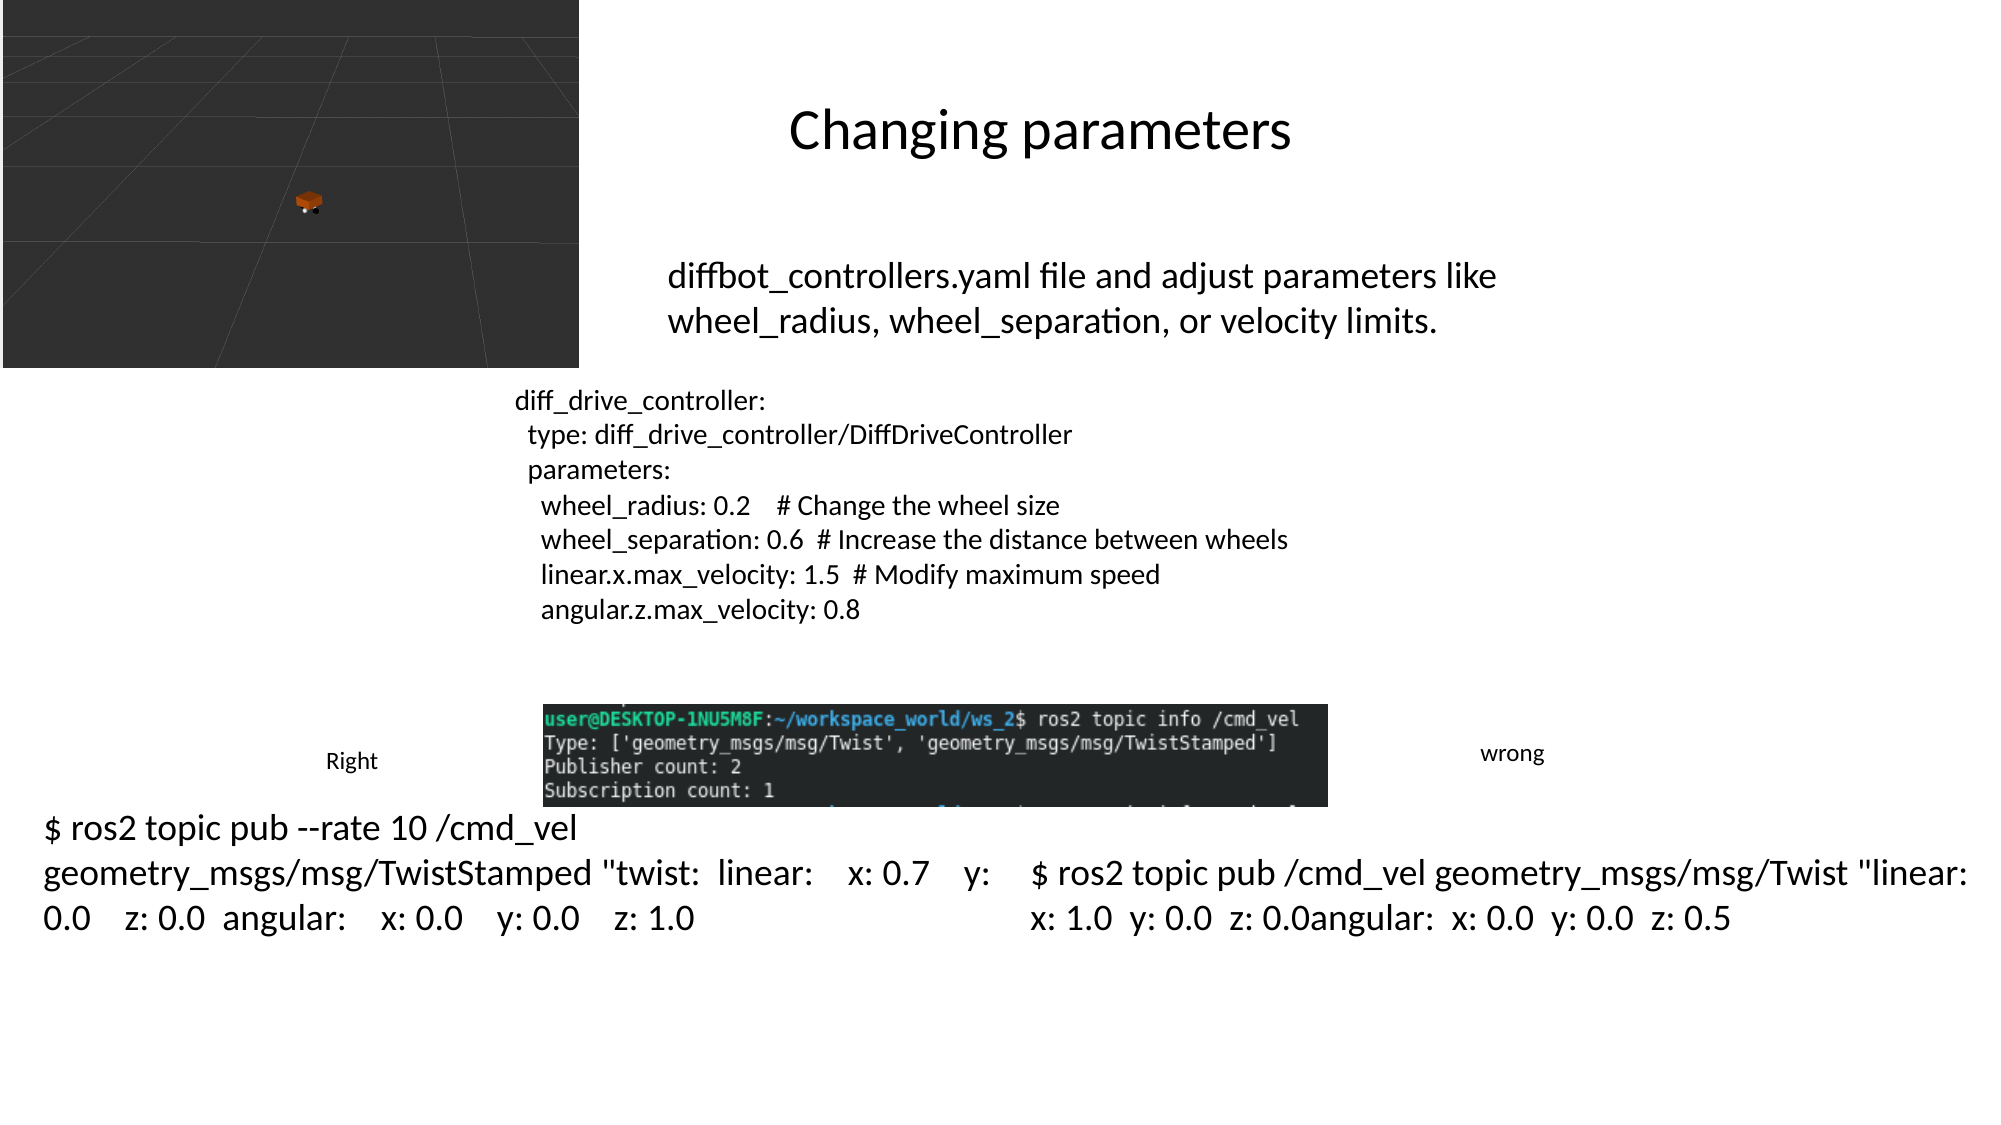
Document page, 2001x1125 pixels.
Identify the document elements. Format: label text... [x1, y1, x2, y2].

text_box diff_drive_controller: type: diff_drive_controller/DiffDriveController parameters: wheel_radius: 0.2 # Change the wheel size wheel_separation: 0.6 # Increase the distance between wheels linear.x.max_velocity: 1.5 # Modify maximum speed angular.z.max_velocity: 0.8 [500, 373, 1500, 634]
text_box diffbot_controllers.yaml file and adjust parameters like wheel_radius, wheel_separation, or velocity limits. [652, 244, 1653, 349]
picture [543, 704, 1328, 807]
text_box $ ros2 topic pub /cmd_vel geometry_msgs/msg/Twist "linear: x: 1.0 y: 0.0 z: 0.0angular: x: 0.0 y: 0.0 z: 0.5 [1015, 840, 2000, 946]
picture [0, 0, 579, 368]
text_box Right [248, 737, 462, 782]
text_box wrong [1409, 729, 1622, 775]
text_box Changing parameters [775, 83, 1308, 169]
text_box $ ros2 topic pub --rate 10 /cmd_vel geometry_msgs/msg/TwistStamped "twist: linear: x: 0.7 y: 0.0 z: 0.0 angular: x: 0.0 y: 0.0 z: 1.0 [28, 795, 1029, 946]
